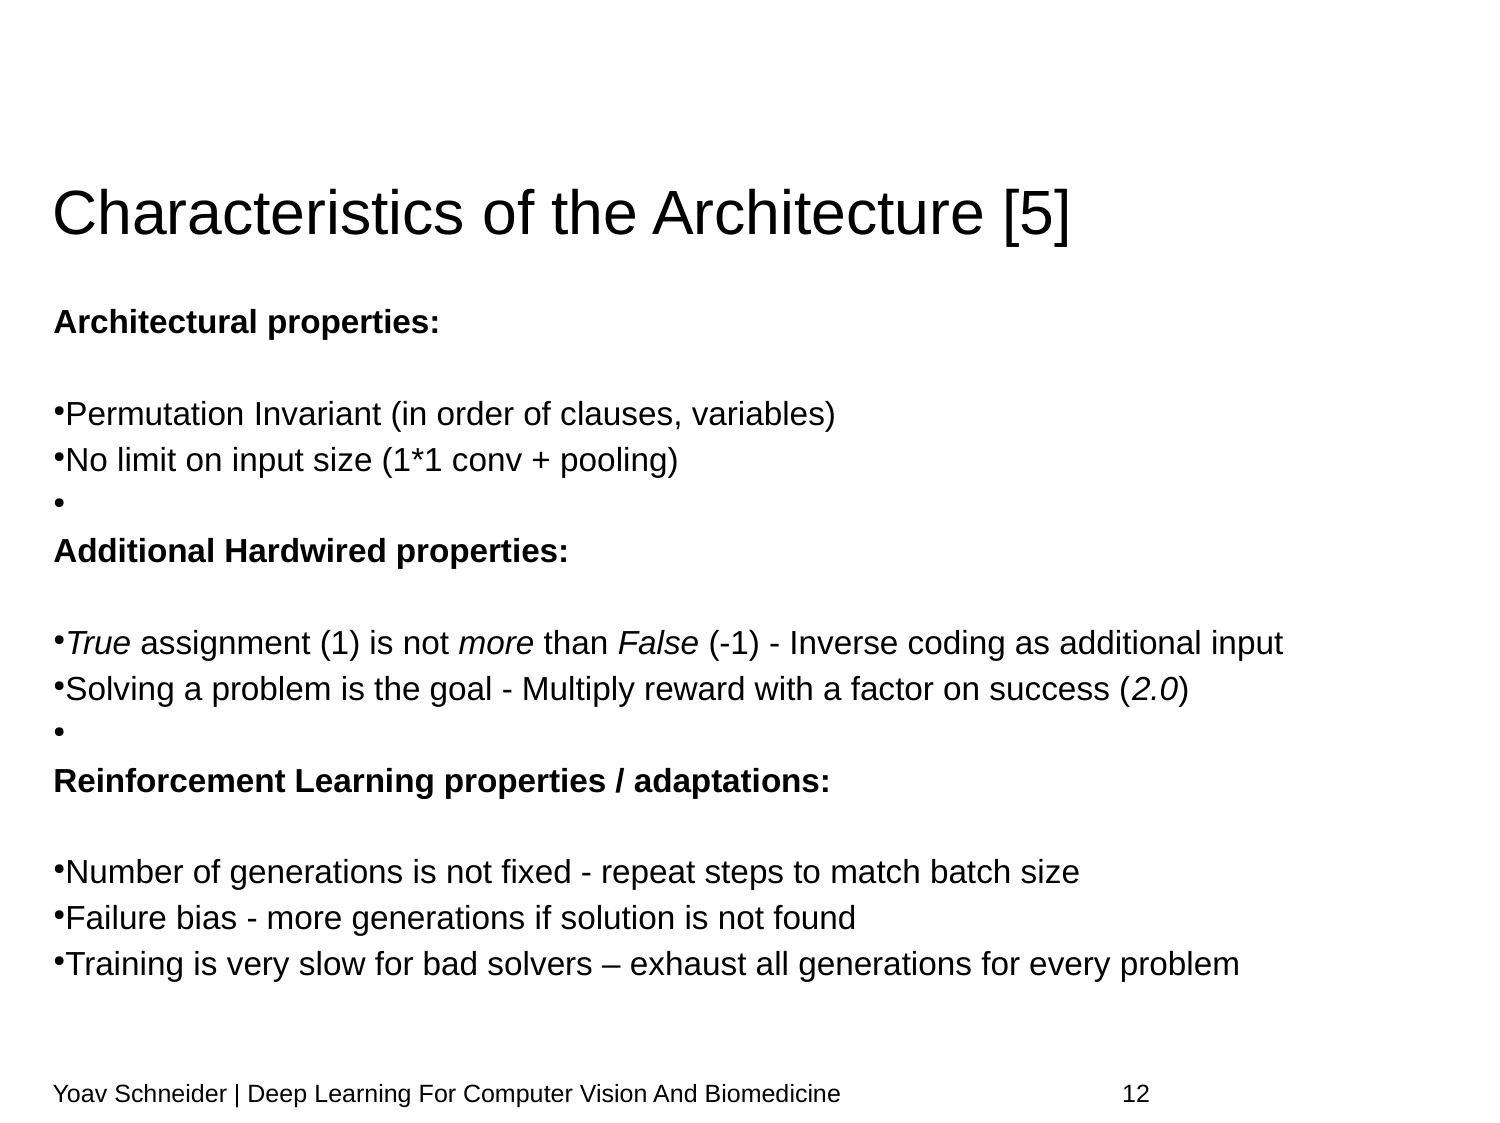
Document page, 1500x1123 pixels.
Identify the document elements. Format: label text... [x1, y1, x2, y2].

text_box Yoav Schneider | Deep Learning For Computer Vision And Biomedicine [52, 1062, 1116, 1123]
list Architectural properties: Permutation Invariant (in order of clauses, variables) No limit on input size (1*1 conv + pooling) Additional Hardwired properties: True assignment (1) is not more than False (-1) - Inverse coding as additional input Solving a problem is the goal - Multiply reward with a factor on success (2.0) Reinforcement Learning properties / adaptations: Number of generations is not fixed - repeat steps to match batch size Failure bias - more generations if solution is not found Training is very slow for bad solvers – exhaust all generations for every problem [53, 294, 1359, 1028]
text_box [1122, 1062, 1459, 1123]
title Characteristics of the Architecture [5] [52, 171, 1453, 242]
